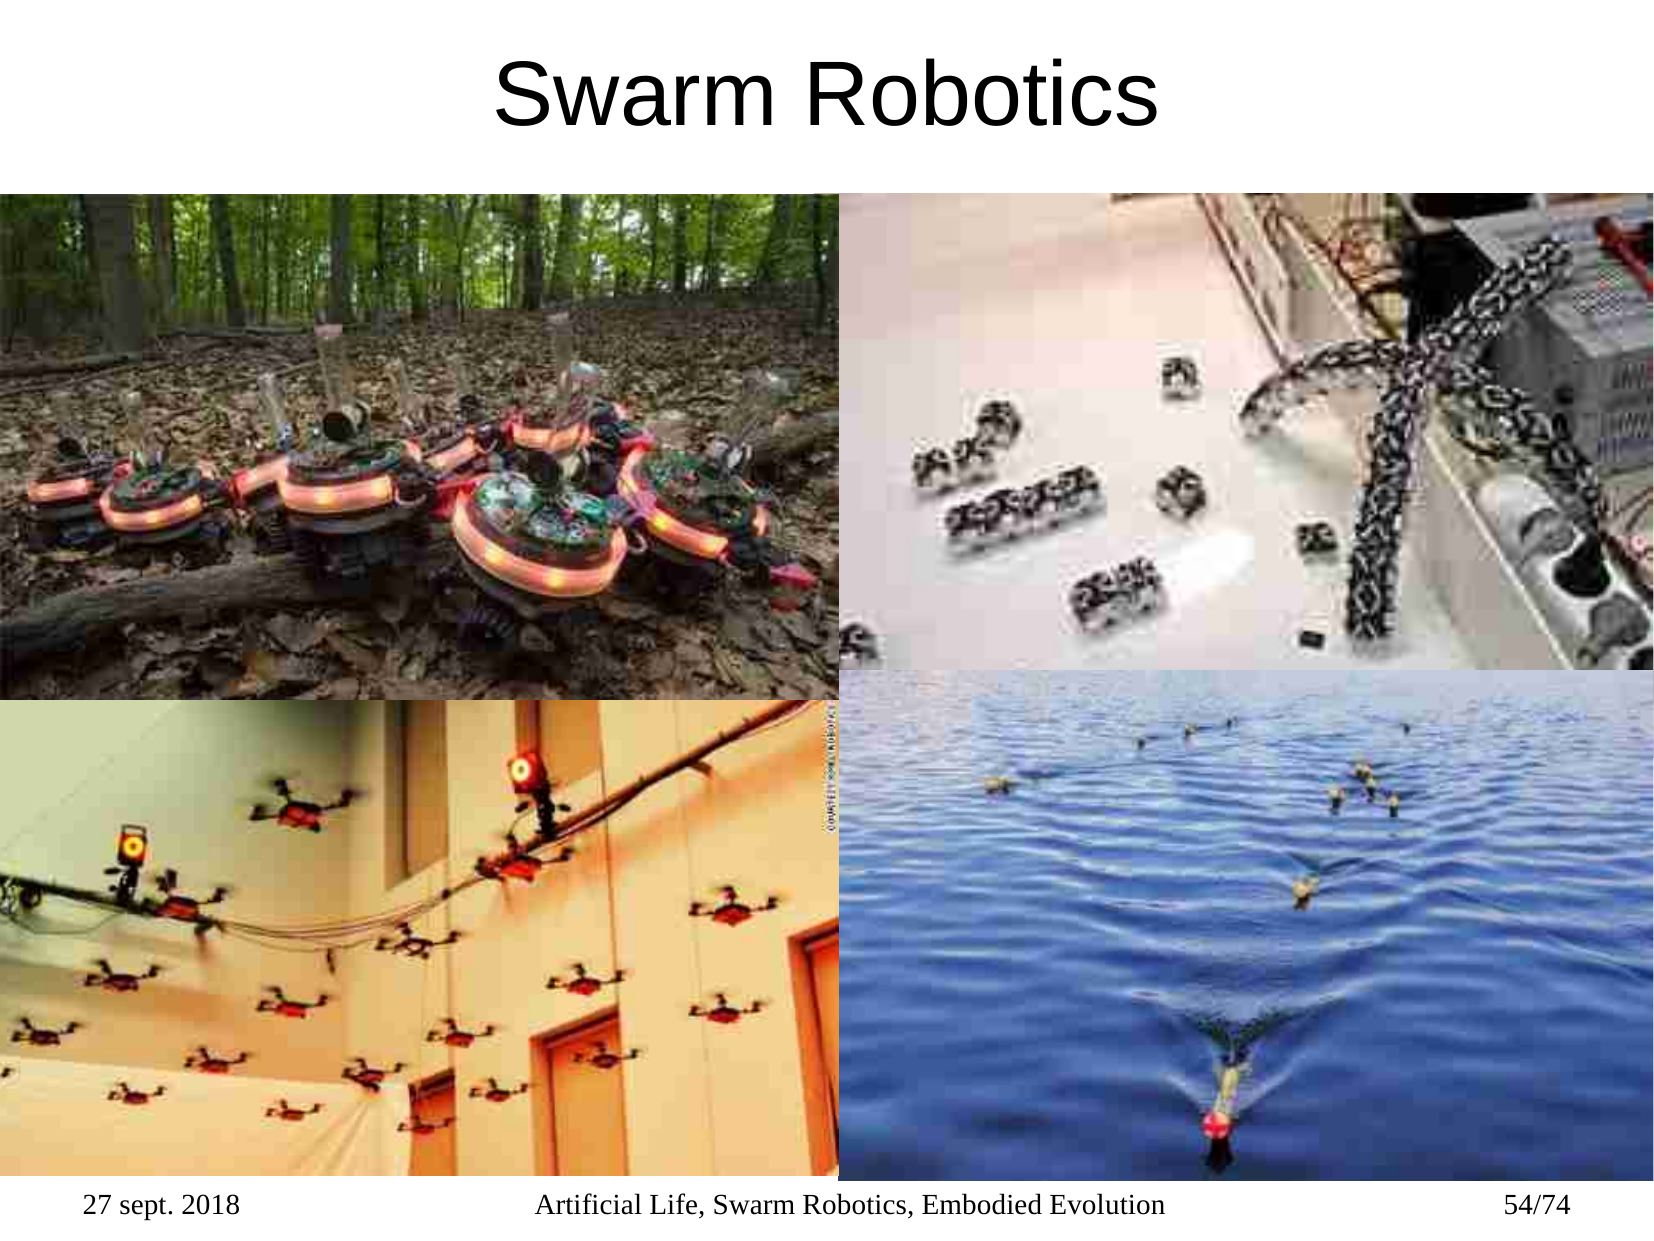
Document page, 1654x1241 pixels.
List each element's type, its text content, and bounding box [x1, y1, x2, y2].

title Swarm Robotics [82, 0, 1571, 198]
picture [0, 193, 1654, 1181]
